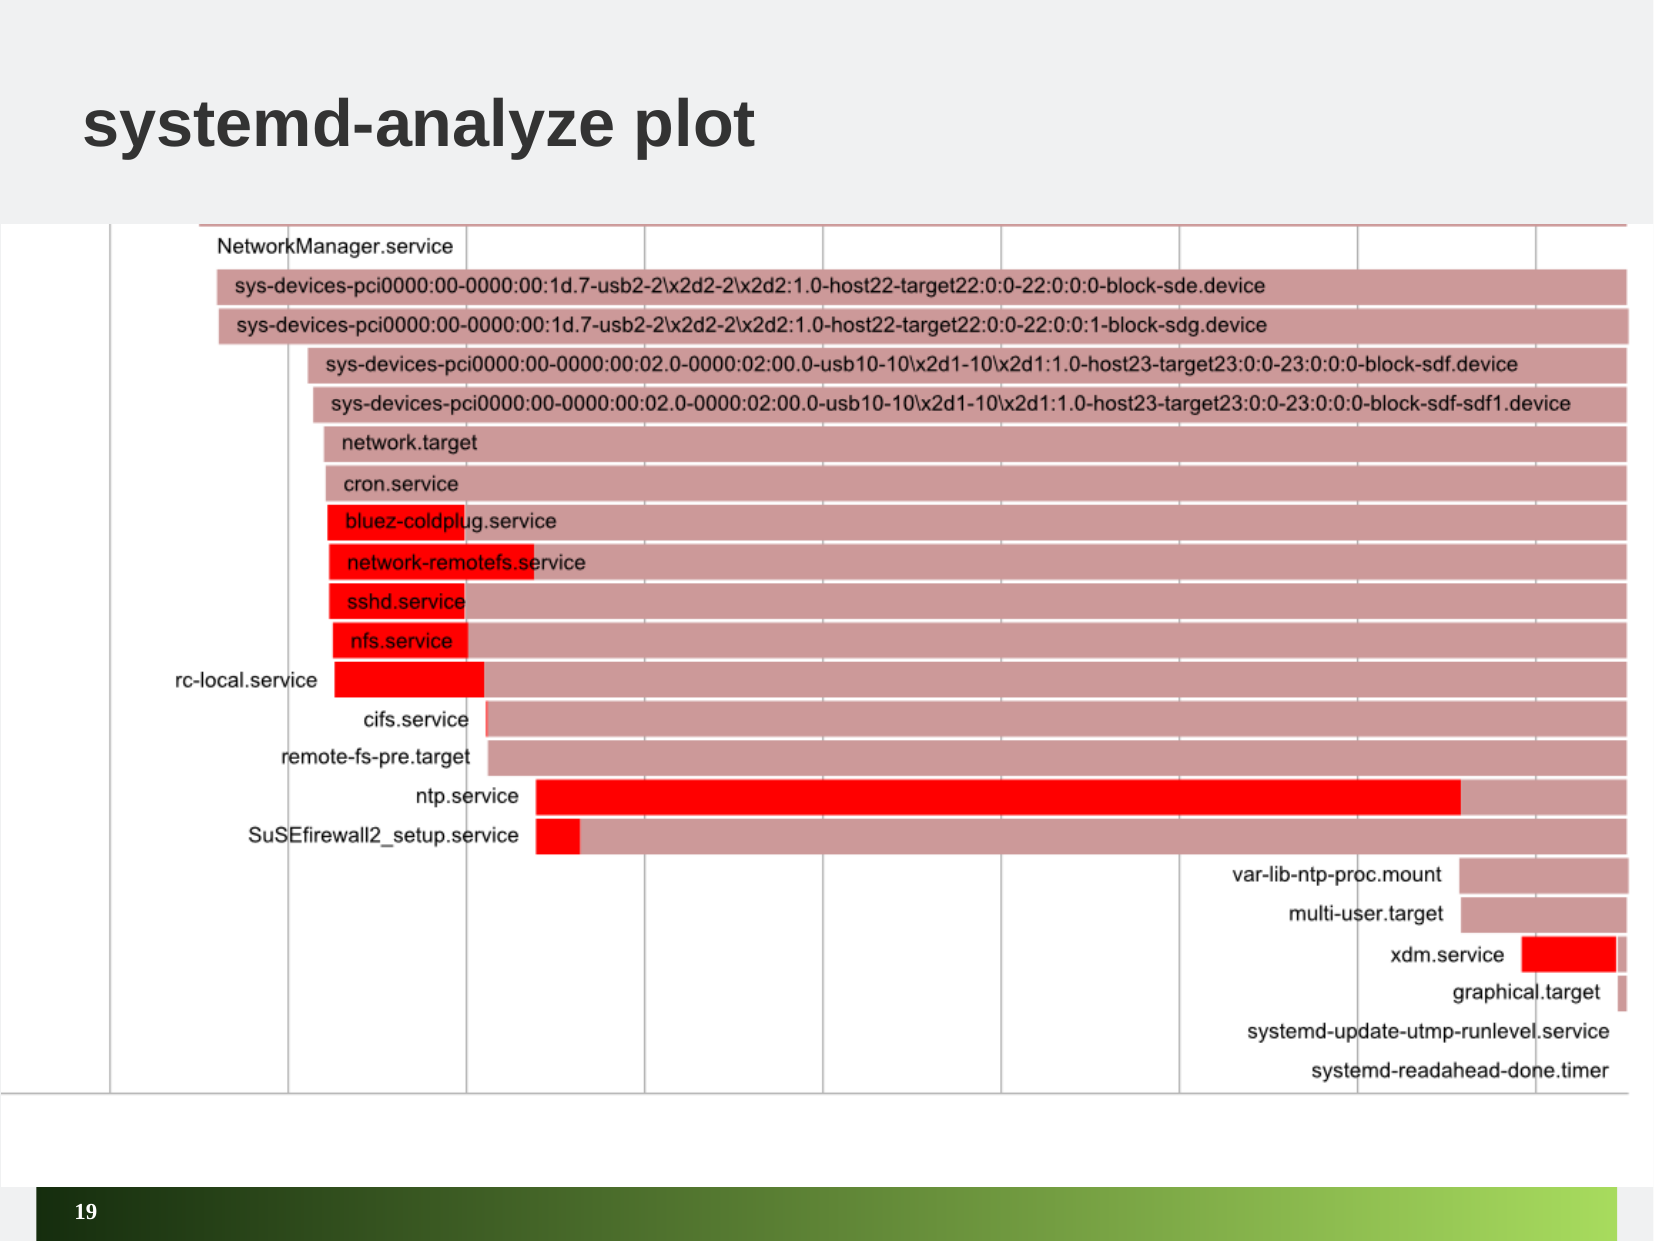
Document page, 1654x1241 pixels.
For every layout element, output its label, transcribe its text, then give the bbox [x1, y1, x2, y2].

picture [0, 0, 1654, 1241]
title systemd-analyze plot [82, 49, 1571, 198]
